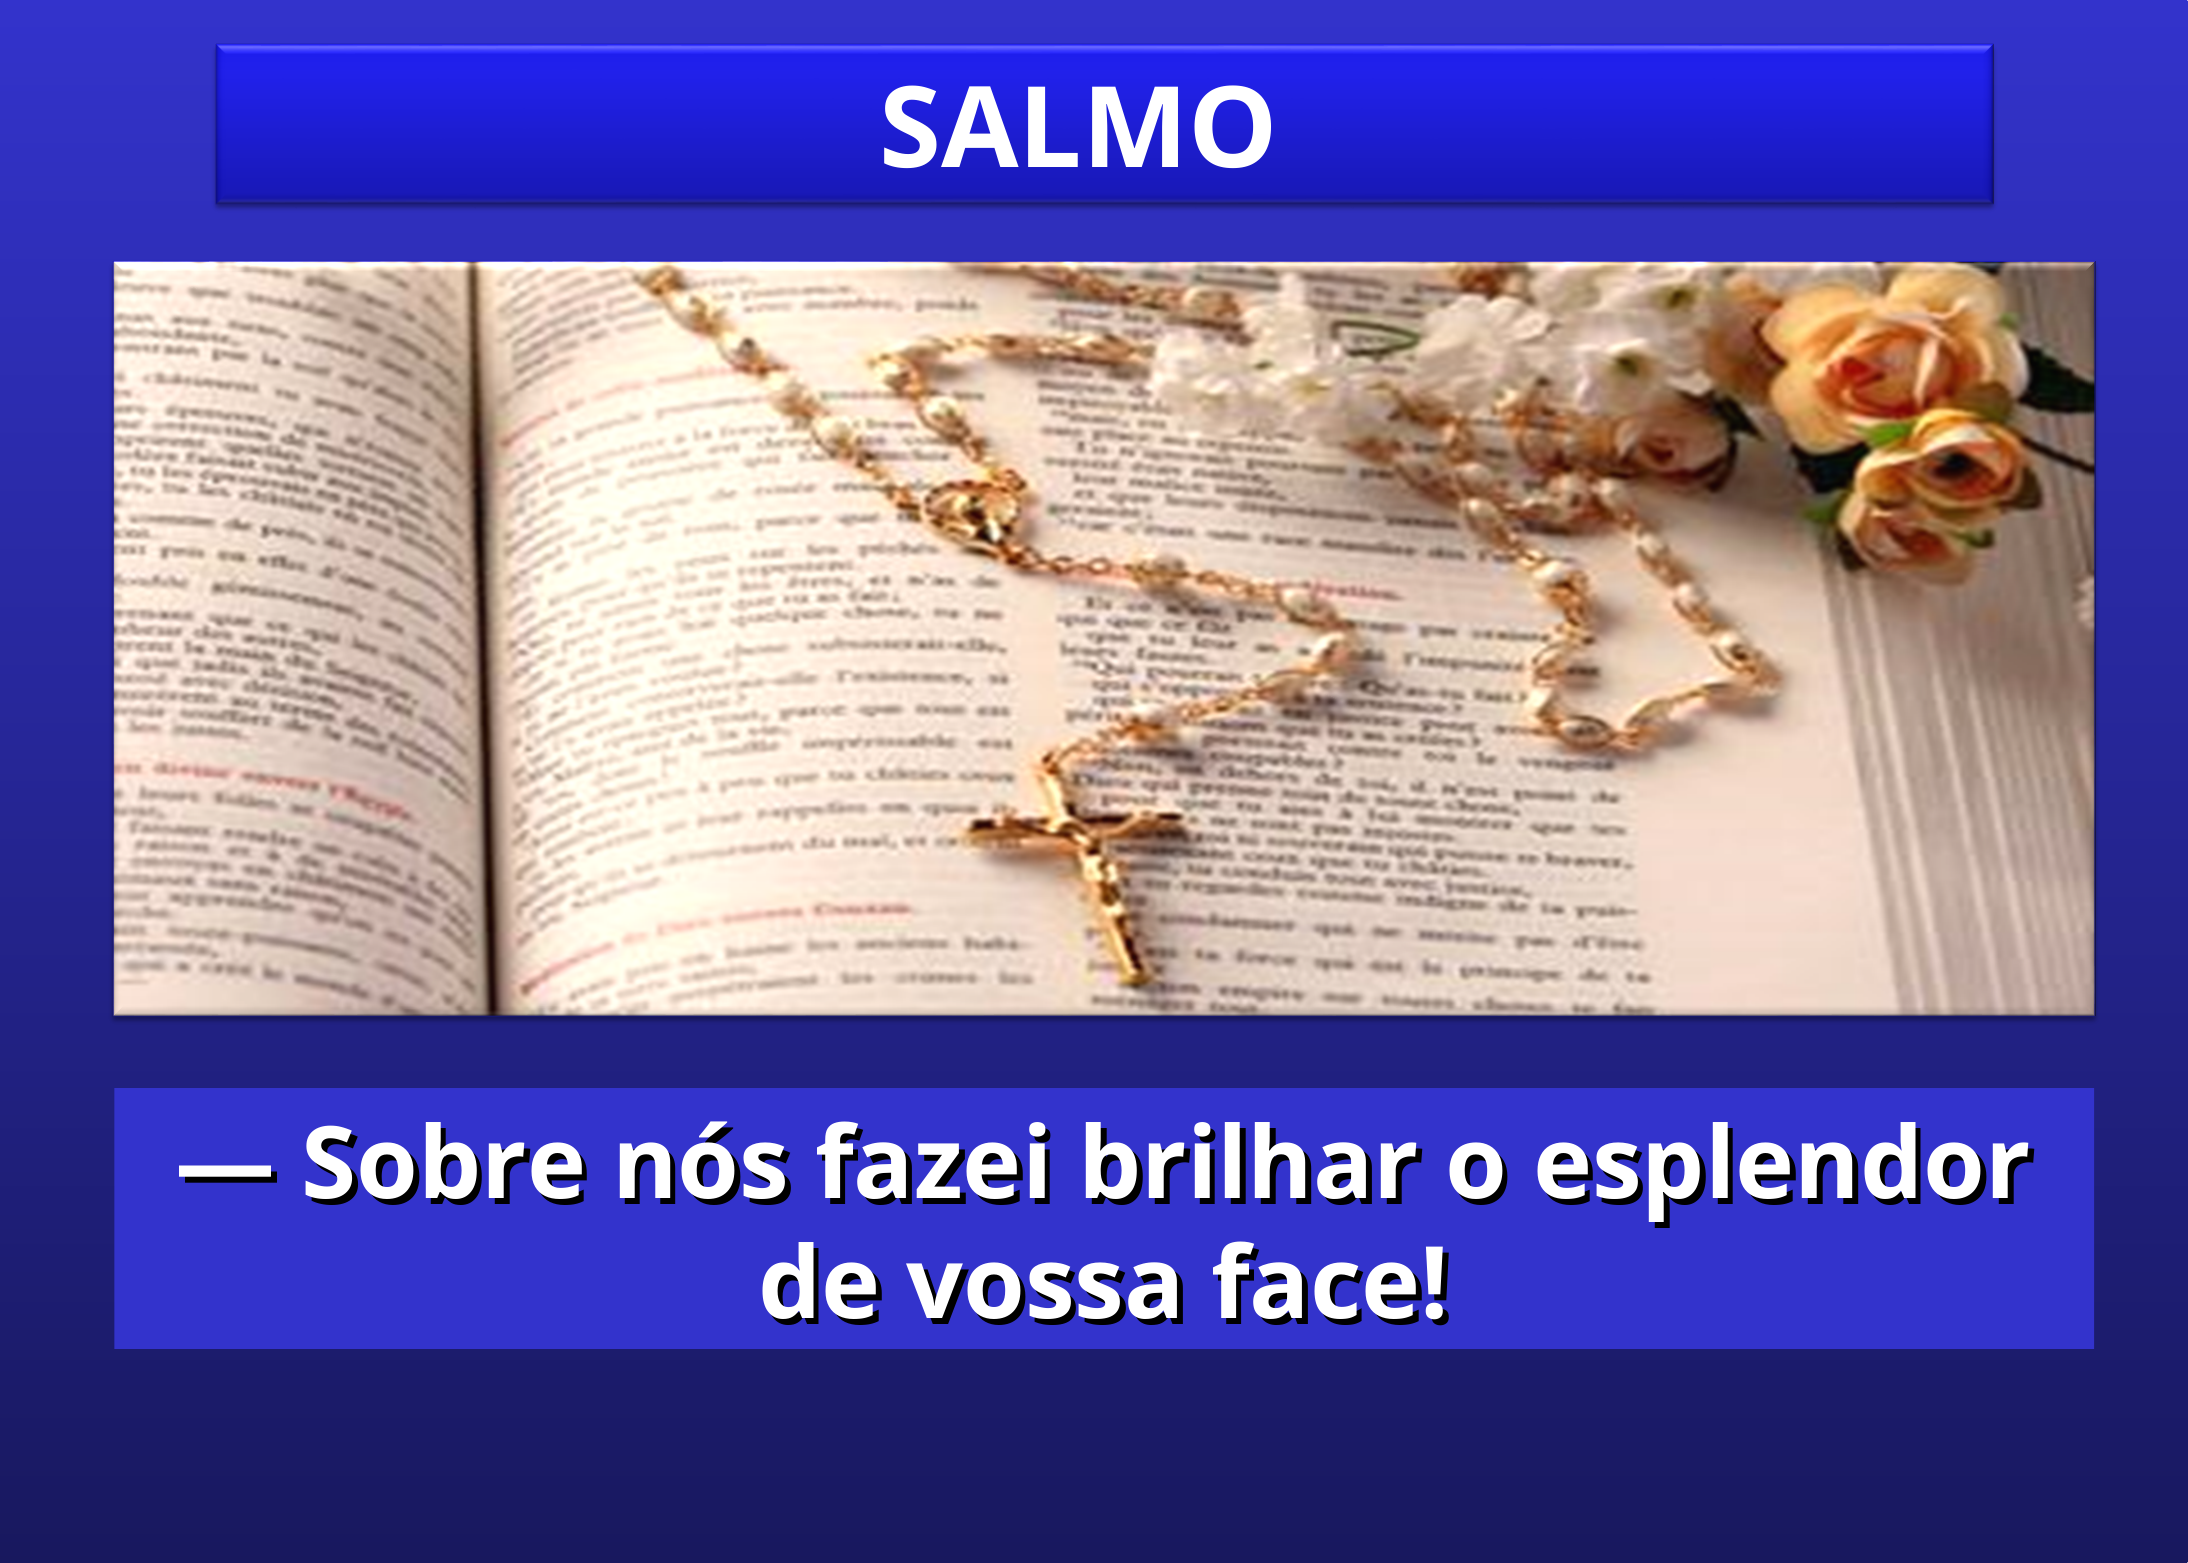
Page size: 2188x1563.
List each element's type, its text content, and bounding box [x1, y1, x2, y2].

picture [104, 16, 2104, 1029]
text_box SALMO [216, 44, 1993, 201]
text_box — Sobre nós fazei brilhar o esplendor de vossa face! [114, 1088, 2095, 1349]
